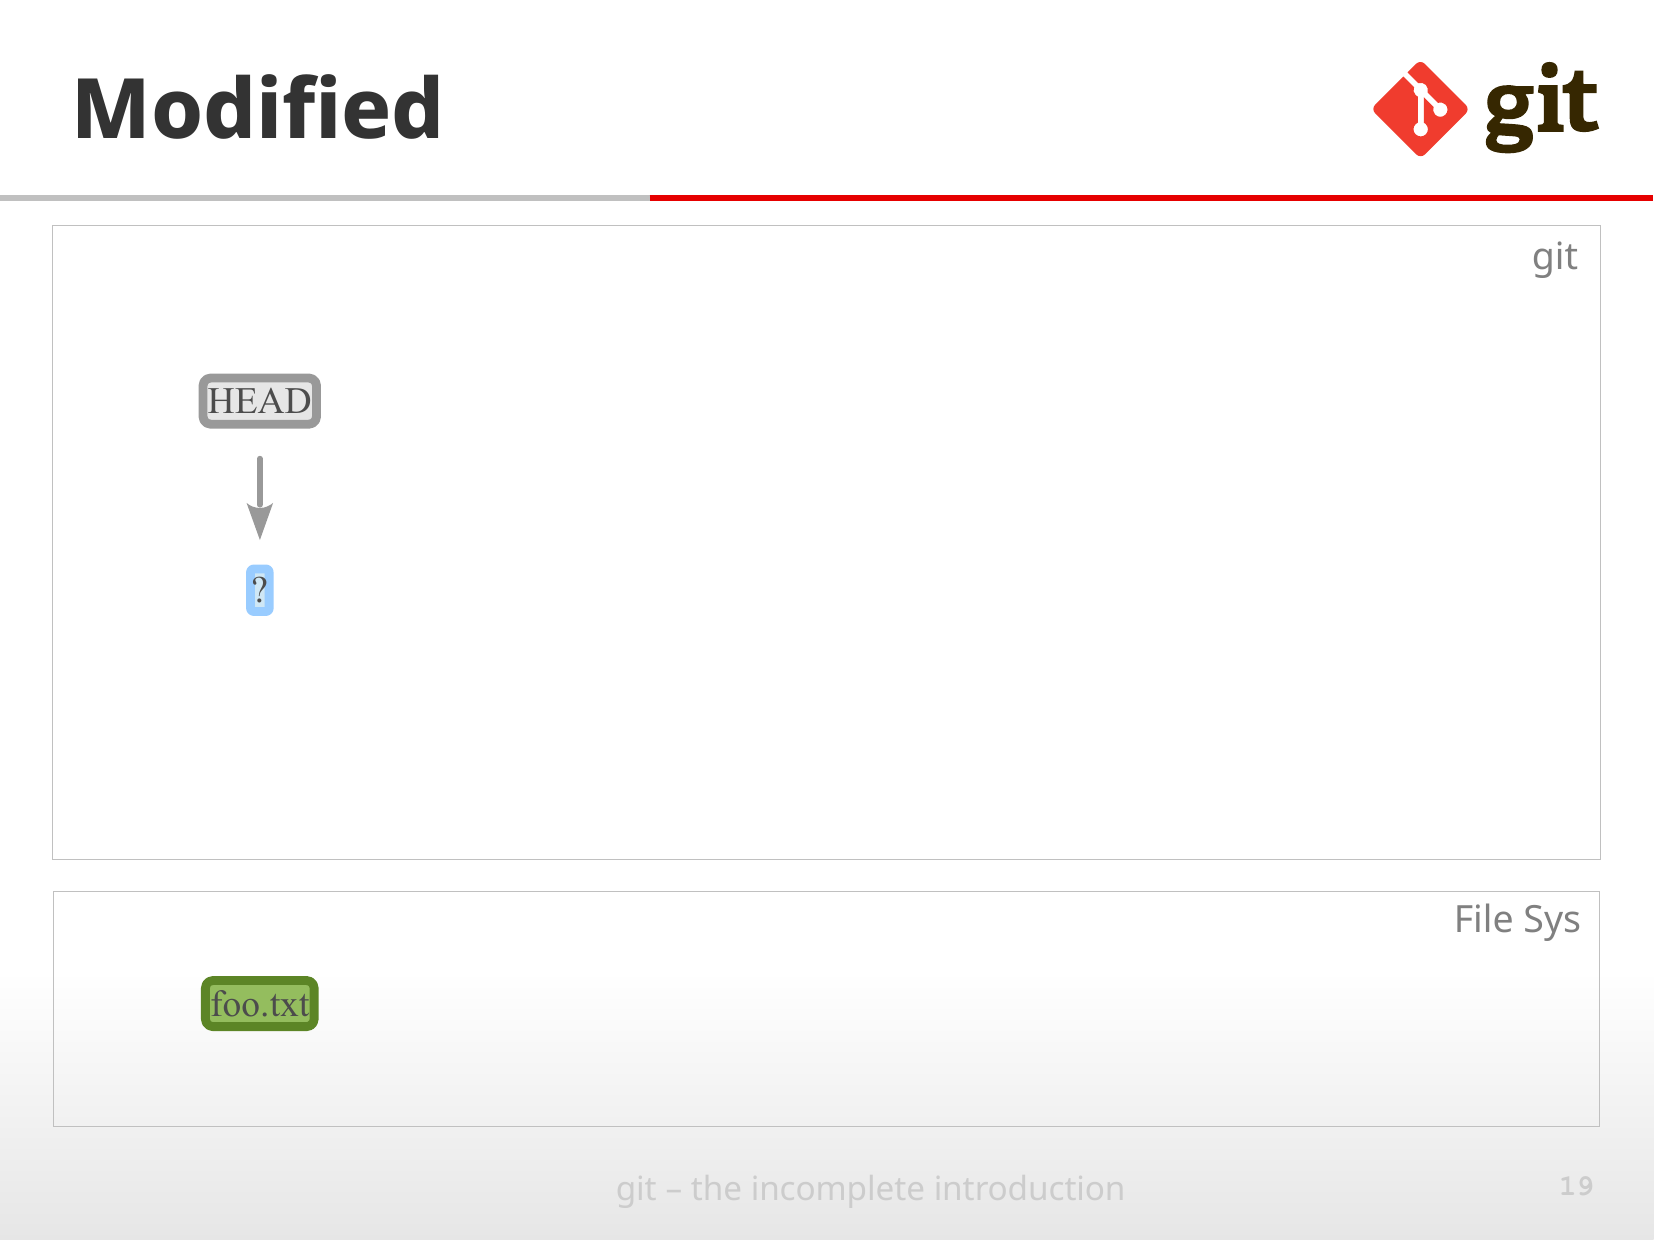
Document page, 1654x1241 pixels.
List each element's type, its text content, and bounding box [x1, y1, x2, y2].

title Modified [56, 36, 1546, 175]
text_box File Sys [1429, 891, 1599, 958]
text_box HEAD [203, 378, 317, 425]
text_box foo.txt [205, 980, 315, 1027]
text_box git [1507, 228, 1599, 295]
text_box ? [250, 568, 270, 612]
